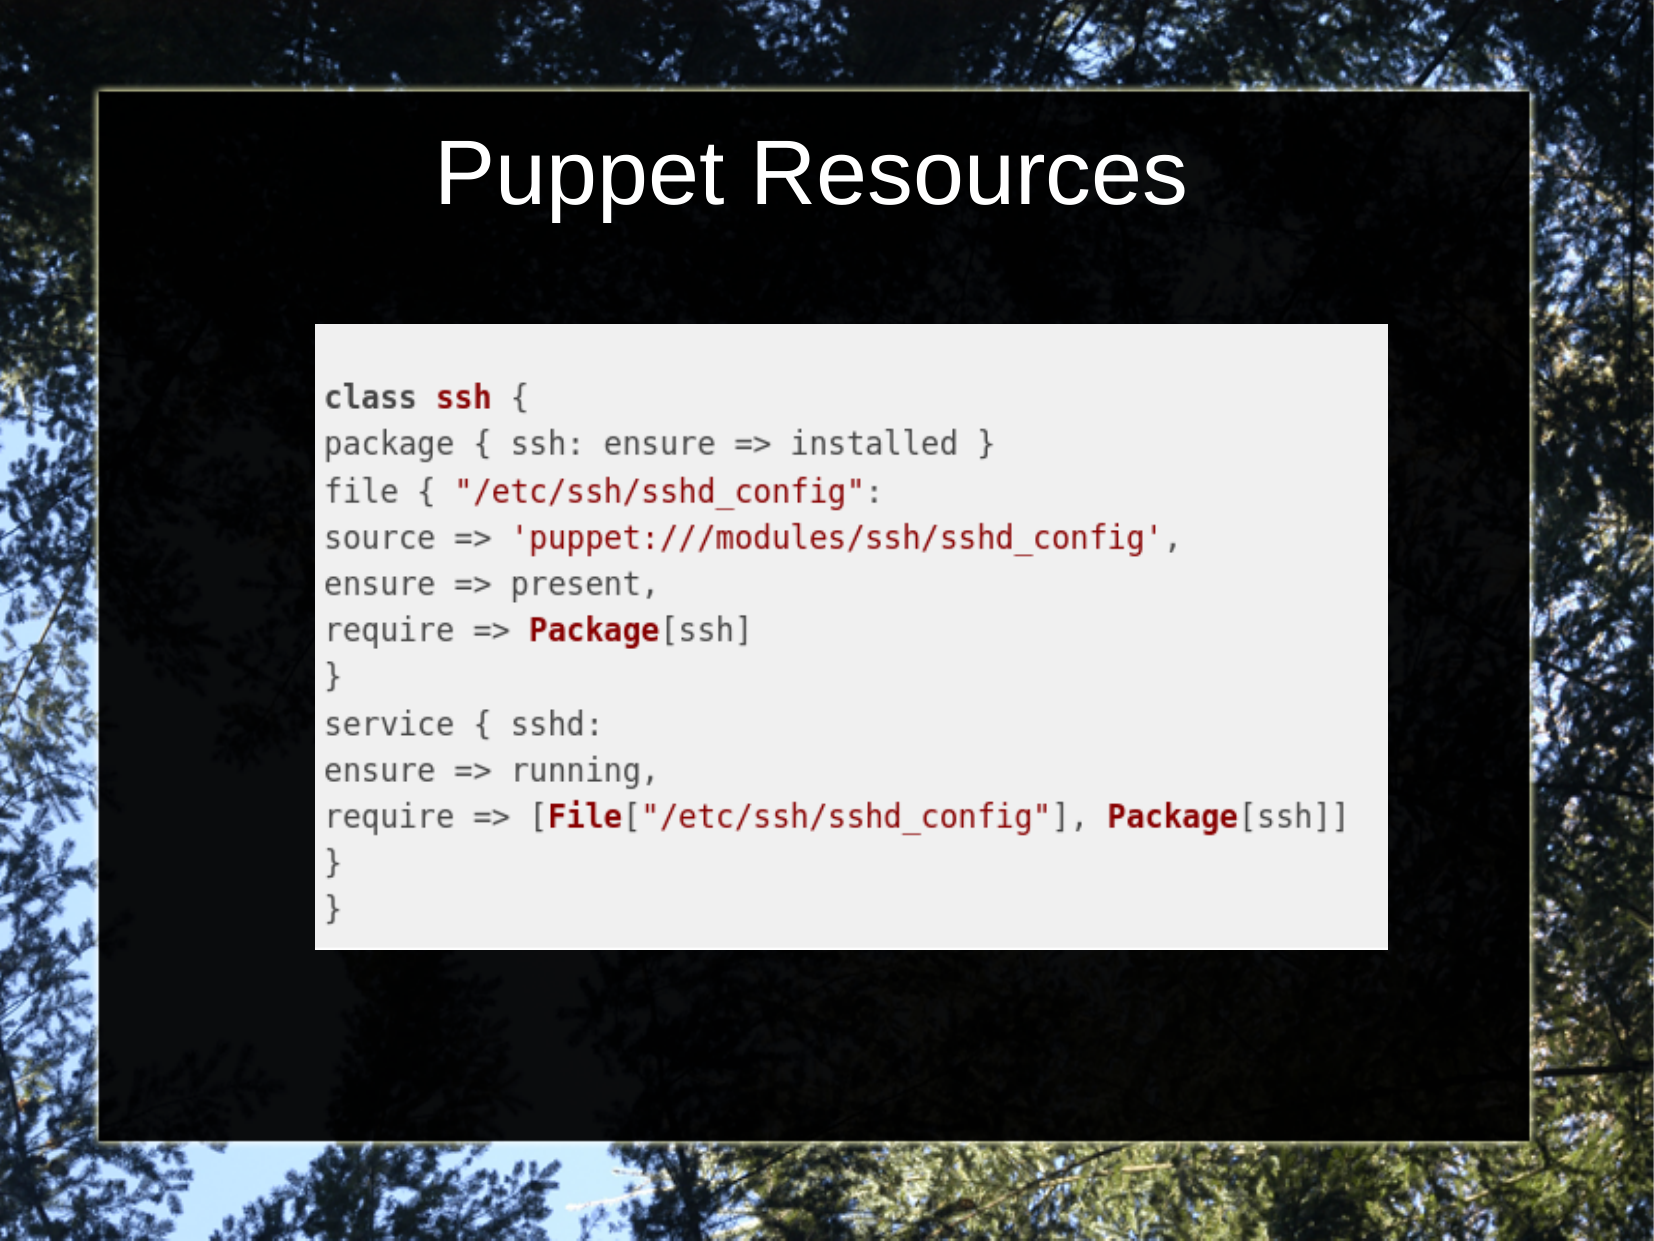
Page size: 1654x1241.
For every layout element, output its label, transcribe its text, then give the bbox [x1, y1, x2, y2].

title Puppet Resources [88, 88, 1536, 257]
picture [0, 0, 1654, 1241]
